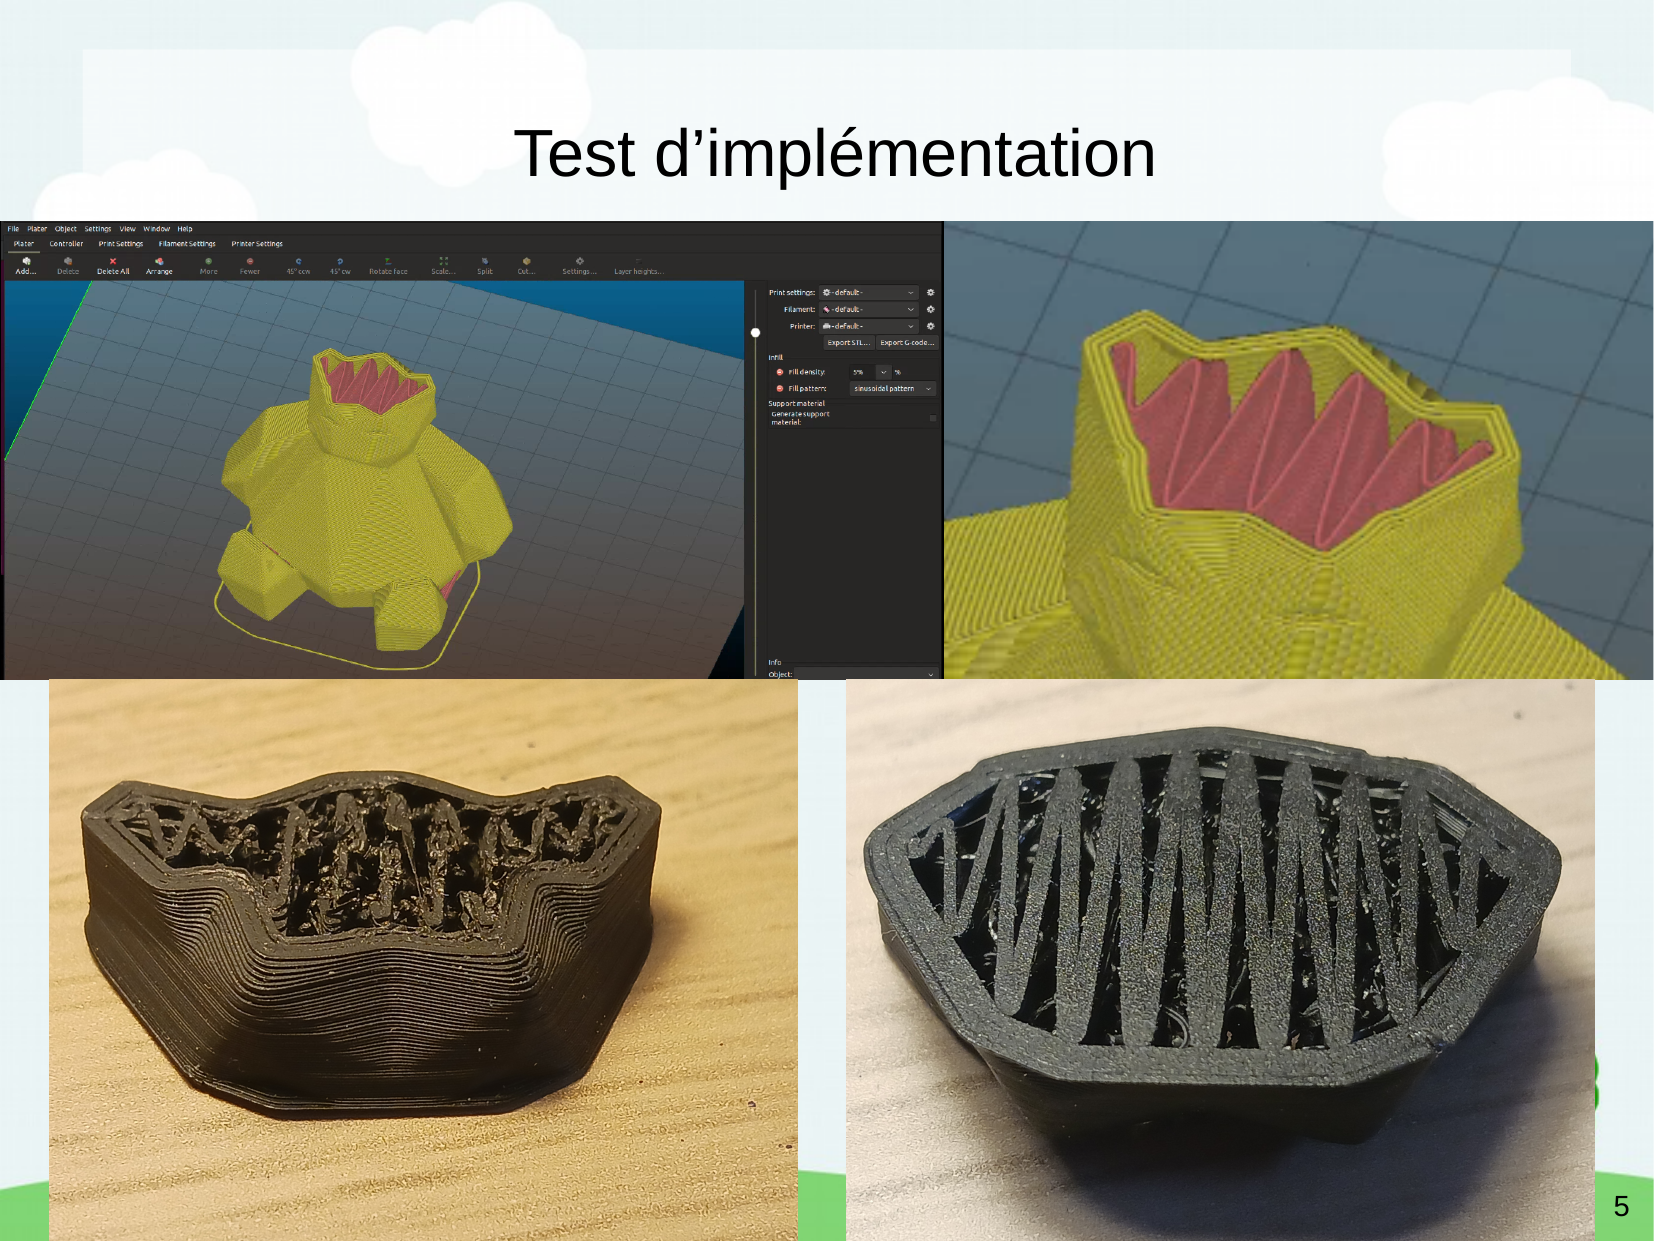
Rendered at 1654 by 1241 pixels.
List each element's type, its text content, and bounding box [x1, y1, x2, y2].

title Test d’implémentation [82, 49, 1571, 221]
picture [0, 0, 1654, 1241]
